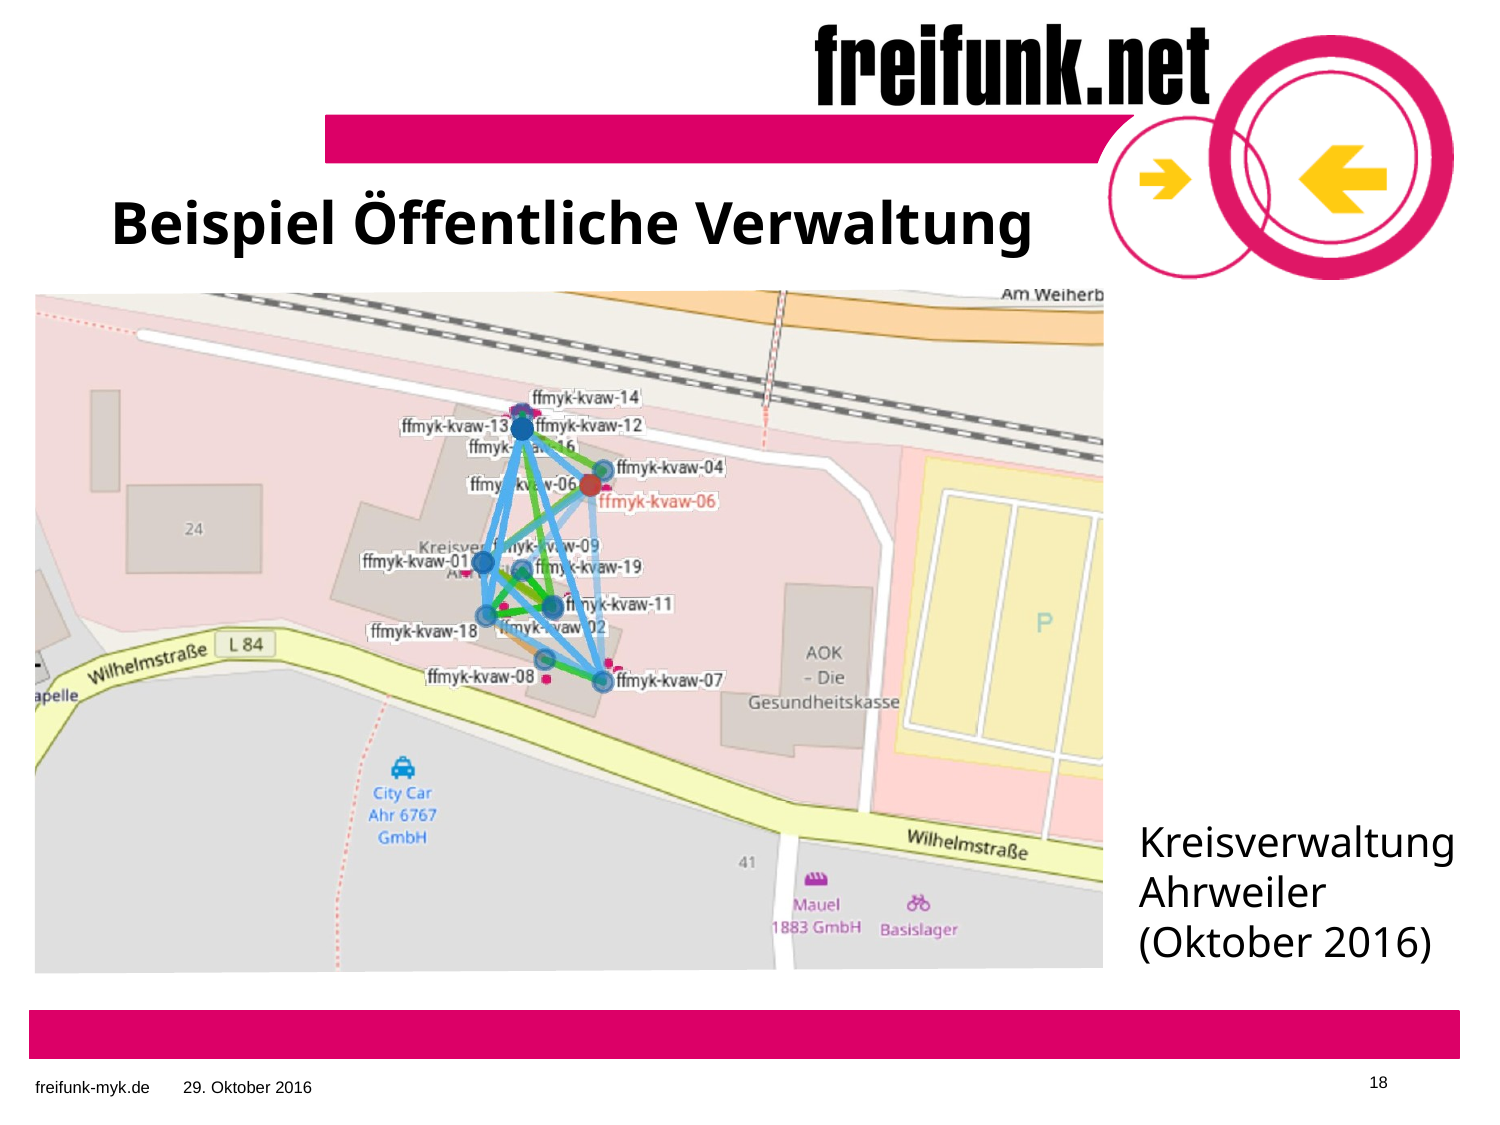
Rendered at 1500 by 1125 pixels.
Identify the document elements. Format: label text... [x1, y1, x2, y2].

picture [34, 288, 1104, 974]
picture [816, 24, 1454, 280]
list Kreisverwaltung Ahrweiler (Oktober 2016) [1121, 816, 1473, 1002]
title Beispiel Öffentliche Verwaltung [110, 160, 1093, 282]
